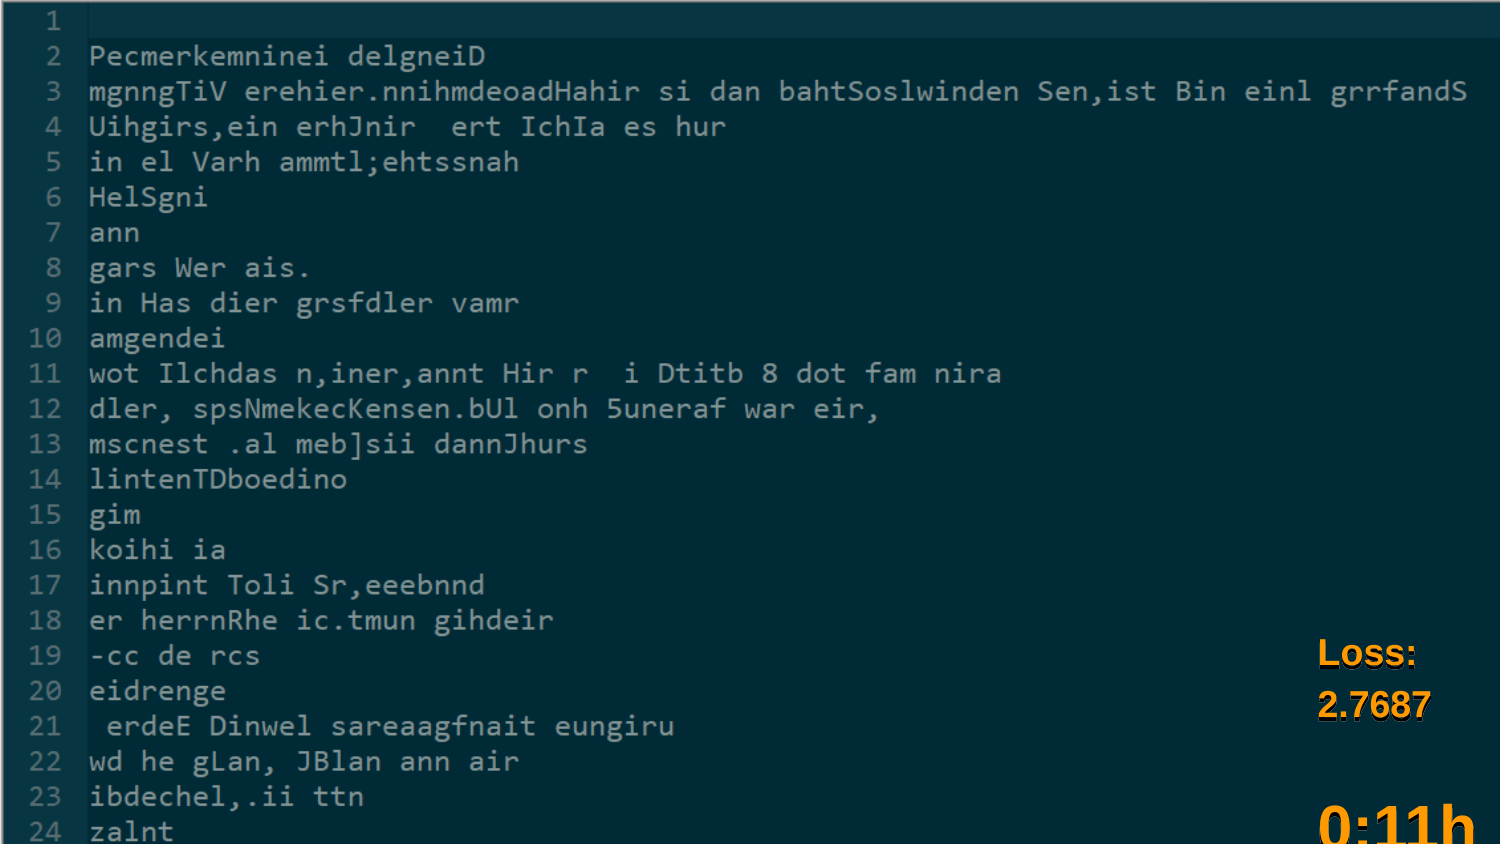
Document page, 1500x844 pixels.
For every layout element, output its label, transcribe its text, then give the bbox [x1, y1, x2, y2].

picture [332, 87, 346, 100]
picture [178, 616, 190, 629]
picture [211, 51, 243, 65]
picture [384, 122, 397, 136]
picture [453, 616, 466, 629]
picture [126, 228, 139, 241]
picture [141, 51, 157, 65]
picture [435, 721, 450, 742]
picture [143, 87, 156, 100]
picture [282, 580, 294, 594]
picture [161, 151, 173, 171]
picture [315, 87, 328, 100]
picture [540, 616, 552, 629]
picture [160, 298, 173, 312]
picture [1281, 87, 1294, 100]
picture [195, 193, 207, 206]
picture [142, 157, 156, 171]
picture [265, 767, 273, 776]
picture [298, 51, 311, 65]
picture [316, 51, 328, 65]
picture [350, 399, 363, 418]
picture [591, 80, 604, 100]
picture [211, 716, 226, 735]
picture [125, 680, 139, 700]
picture [333, 298, 345, 312]
picture [470, 721, 483, 735]
picture [194, 757, 209, 777]
picture [1177, 82, 1190, 100]
picture [160, 193, 174, 213]
picture [540, 369, 552, 382]
picture [660, 87, 673, 100]
picture [91, 117, 104, 136]
picture [504, 364, 518, 382]
picture [626, 87, 639, 100]
picture [194, 334, 208, 347]
picture [143, 827, 156, 841]
picture [143, 750, 156, 770]
picture [91, 187, 104, 206]
picture [160, 721, 173, 735]
picture [92, 157, 104, 171]
picture [849, 82, 863, 100]
picture [315, 575, 328, 594]
picture [281, 263, 294, 277]
picture [1419, 87, 1432, 100]
picture [677, 87, 690, 100]
picture [487, 609, 501, 629]
picture [333, 580, 346, 594]
picture [160, 757, 173, 770]
picture [522, 433, 535, 453]
picture [352, 433, 360, 459]
picture [574, 398, 587, 418]
picture [125, 364, 138, 382]
picture [418, 152, 431, 171]
picture [315, 752, 328, 770]
picture [574, 87, 587, 100]
picture [161, 364, 173, 382]
picture [729, 87, 742, 100]
picture [419, 721, 432, 735]
picture [435, 616, 450, 636]
picture [228, 362, 242, 382]
picture [367, 439, 380, 453]
picture [348, 292, 364, 312]
picture [401, 616, 415, 629]
picture [917, 87, 933, 100]
picture [401, 404, 414, 418]
picture [452, 80, 483, 100]
picture [212, 362, 225, 382]
picture [453, 369, 466, 382]
picture [591, 721, 604, 735]
picture [159, 822, 173, 841]
picture [1264, 87, 1276, 100]
picture [195, 616, 208, 629]
picture [332, 433, 346, 453]
picture [643, 122, 656, 136]
picture [522, 369, 535, 382]
picture [694, 369, 708, 382]
picture [246, 51, 259, 65]
picture [92, 298, 104, 312]
picture [711, 80, 725, 100]
picture [91, 46, 105, 65]
picture [539, 80, 552, 100]
picture [160, 51, 173, 65]
picture [126, 263, 139, 277]
picture [384, 580, 397, 594]
picture [488, 757, 501, 770]
picture [229, 651, 241, 665]
picture [177, 193, 190, 206]
picture [195, 404, 207, 418]
picture [436, 404, 449, 418]
picture [108, 475, 121, 488]
picture [144, 404, 156, 418]
picture [142, 792, 156, 806]
text_box Loss: 2.7687 [1302, 606, 1500, 735]
picture [419, 87, 432, 100]
picture [471, 298, 483, 312]
picture [332, 152, 345, 171]
picture [297, 298, 312, 318]
picture [142, 122, 157, 142]
picture [850, 404, 863, 418]
picture [142, 293, 156, 312]
picture [384, 157, 397, 171]
picture [470, 46, 485, 65]
picture [608, 87, 621, 100]
picture [214, 132, 221, 141]
picture [625, 122, 639, 136]
picture [144, 686, 156, 700]
picture [659, 364, 674, 382]
picture [298, 715, 311, 735]
picture [351, 151, 363, 171]
picture [0, 0, 1500, 844]
picture [384, 404, 397, 418]
picture [108, 651, 120, 665]
picture [160, 122, 173, 136]
picture [401, 51, 416, 72]
picture [159, 644, 173, 665]
picture [331, 475, 347, 488]
picture [194, 686, 209, 706]
picture [91, 827, 104, 841]
picture [90, 87, 123, 107]
picture [833, 404, 845, 418]
picture [315, 616, 327, 629]
picture [349, 45, 363, 65]
picture [109, 439, 121, 453]
picture [246, 757, 259, 770]
picture [539, 122, 551, 136]
picture [366, 369, 380, 382]
picture [470, 364, 483, 382]
picture [677, 364, 690, 382]
picture [229, 575, 243, 594]
picture [247, 369, 259, 382]
picture [506, 298, 518, 312]
picture [333, 721, 345, 735]
picture [177, 686, 190, 700]
picture [108, 580, 121, 594]
picture [298, 122, 311, 136]
picture [91, 263, 105, 283]
picture [246, 651, 259, 665]
picture [124, 510, 140, 523]
picture [143, 439, 156, 453]
picture [1453, 82, 1466, 100]
picture [797, 362, 811, 382]
picture [471, 757, 483, 770]
picture [435, 51, 449, 65]
picture [350, 369, 363, 382]
picture [763, 364, 777, 382]
picture [296, 439, 312, 453]
picture [264, 298, 277, 312]
picture [214, 752, 225, 770]
picture [1368, 87, 1380, 100]
picture [1093, 97, 1100, 106]
picture [160, 475, 173, 488]
picture [349, 611, 363, 629]
picture [369, 168, 376, 176]
picture [212, 616, 225, 629]
picture [436, 757, 449, 770]
picture [107, 369, 123, 382]
picture [366, 51, 380, 65]
picture [402, 122, 415, 136]
picture [264, 433, 276, 453]
picture [142, 469, 156, 488]
picture [436, 580, 449, 594]
picture [367, 404, 380, 418]
picture [504, 616, 518, 629]
picture [213, 651, 225, 664]
picture [315, 404, 328, 418]
picture [901, 80, 914, 100]
picture [213, 263, 225, 277]
picture [246, 87, 259, 100]
picture [350, 721, 363, 735]
picture [644, 721, 656, 735]
picture [177, 439, 190, 453]
picture [660, 722, 673, 735]
picture [401, 151, 415, 171]
picture [281, 157, 330, 171]
picture [815, 80, 828, 100]
picture [126, 545, 138, 559]
picture [332, 369, 345, 382]
picture [230, 298, 242, 312]
picture [332, 116, 346, 136]
picture [1074, 87, 1087, 100]
picture [1383, 80, 1398, 100]
picture [556, 82, 570, 100]
picture [453, 580, 466, 594]
picture [453, 298, 466, 312]
picture [176, 258, 208, 277]
picture [1350, 87, 1363, 100]
picture [1039, 82, 1052, 100]
picture [125, 404, 139, 418]
picture [866, 362, 881, 382]
picture [280, 721, 294, 735]
picture [402, 439, 414, 453]
picture [453, 122, 466, 136]
picture [316, 122, 328, 136]
picture [91, 398, 104, 418]
picture [402, 757, 414, 770]
picture [195, 122, 207, 136]
picture [453, 157, 466, 171]
picture [246, 721, 259, 735]
picture [263, 616, 277, 629]
picture [1435, 80, 1449, 100]
picture [126, 475, 139, 488]
picture [988, 369, 1001, 382]
picture [953, 87, 966, 100]
picture [245, 475, 277, 488]
picture [160, 87, 174, 107]
picture [419, 298, 432, 312]
picture [505, 721, 518, 735]
picture [178, 122, 190, 136]
picture [298, 616, 311, 629]
picture [160, 686, 173, 700]
picture [814, 369, 830, 382]
picture [506, 757, 518, 770]
picture [91, 686, 104, 700]
picture [504, 87, 519, 100]
picture [1298, 80, 1311, 100]
picture [125, 651, 137, 665]
picture [678, 404, 690, 418]
picture [1142, 82, 1156, 100]
picture [470, 609, 483, 629]
picture [108, 510, 121, 523]
picture [385, 45, 397, 65]
picture [211, 82, 226, 100]
picture [815, 404, 828, 418]
picture [677, 116, 690, 136]
picture [332, 404, 344, 418]
picture [315, 787, 328, 806]
picture [419, 369, 432, 382]
picture [108, 157, 121, 171]
picture [538, 404, 554, 418]
picture [108, 51, 121, 65]
picture [231, 802, 238, 811]
picture [419, 574, 432, 594]
picture [419, 757, 432, 770]
picture [522, 87, 535, 100]
picture [557, 439, 570, 453]
picture [352, 591, 359, 599]
picture [245, 580, 261, 594]
picture [142, 334, 156, 347]
picture [316, 298, 329, 312]
picture [385, 292, 397, 312]
picture [143, 609, 156, 629]
picture [487, 399, 501, 418]
picture [126, 721, 139, 735]
picture [970, 80, 983, 100]
picture [195, 545, 207, 559]
picture [1126, 87, 1139, 100]
picture [91, 539, 105, 559]
picture [609, 399, 621, 418]
picture [488, 721, 501, 735]
picture [212, 404, 225, 424]
picture [109, 263, 121, 277]
picture [453, 439, 466, 453]
picture [401, 580, 415, 594]
picture [575, 117, 587, 136]
picture [384, 87, 397, 100]
picture [212, 785, 225, 806]
picture [108, 786, 121, 806]
picture [229, 610, 242, 629]
picture [91, 792, 104, 806]
picture [126, 580, 139, 594]
picture [384, 616, 397, 629]
picture [470, 439, 483, 453]
picture [212, 334, 225, 347]
picture [177, 786, 190, 806]
picture [229, 404, 242, 418]
picture [90, 439, 106, 453]
picture [729, 362, 742, 382]
picture [574, 439, 587, 453]
picture [108, 193, 121, 206]
picture [332, 787, 345, 806]
picture [160, 439, 173, 453]
picture [229, 468, 242, 488]
picture [264, 263, 276, 277]
picture [177, 475, 190, 488]
picture [91, 468, 104, 488]
picture [435, 433, 449, 453]
picture [247, 263, 259, 277]
picture [126, 186, 139, 206]
picture [936, 369, 949, 382]
picture [608, 721, 623, 742]
picture [91, 510, 105, 530]
picture [1108, 87, 1121, 100]
picture [109, 827, 121, 841]
text_box 0:11h [1302, 735, 1500, 844]
picture [264, 122, 277, 136]
picture [436, 157, 449, 171]
picture [246, 298, 259, 312]
picture [160, 545, 173, 559]
picture [90, 757, 105, 770]
picture [246, 399, 259, 418]
picture [230, 157, 242, 171]
picture [298, 369, 311, 382]
picture [108, 122, 121, 136]
picture [246, 151, 259, 171]
picture [350, 87, 363, 100]
picture [453, 51, 466, 65]
picture [194, 469, 226, 488]
picture [194, 434, 207, 453]
picture [626, 404, 639, 418]
text_box 0:11h [1328, 812, 1341, 843]
picture [211, 686, 225, 700]
picture [487, 117, 500, 136]
picture [452, 715, 467, 735]
picture [281, 51, 294, 65]
picture [125, 439, 137, 453]
picture [194, 792, 208, 806]
picture [246, 439, 259, 453]
picture [350, 757, 363, 770]
picture [385, 369, 397, 382]
picture [711, 398, 726, 418]
picture [298, 475, 311, 488]
picture [315, 439, 328, 453]
picture [626, 369, 639, 382]
picture [660, 404, 673, 418]
picture [246, 609, 259, 629]
picture [280, 87, 294, 100]
picture [178, 51, 190, 65]
picture [298, 80, 311, 100]
picture [229, 122, 242, 136]
picture [109, 686, 121, 700]
picture [194, 369, 206, 382]
picture [488, 157, 501, 171]
text_box 0:11h [1452, 822, 1465, 844]
picture [109, 398, 121, 418]
picture [436, 80, 449, 100]
picture [177, 327, 190, 347]
picture [162, 415, 169, 423]
picture [539, 439, 552, 453]
picture [643, 404, 656, 418]
picture [366, 292, 380, 312]
picture [832, 82, 845, 100]
picture [522, 716, 535, 735]
picture [1332, 87, 1347, 107]
picture [262, 404, 294, 418]
picture [505, 434, 517, 453]
picture [108, 721, 121, 735]
picture [384, 721, 397, 735]
picture [1056, 87, 1070, 100]
picture [557, 116, 570, 136]
picture [592, 122, 604, 136]
picture [177, 362, 190, 382]
picture [160, 616, 173, 629]
picture [107, 545, 123, 559]
picture [160, 792, 172, 806]
picture [368, 721, 380, 735]
picture [470, 157, 483, 171]
picture [142, 715, 156, 735]
picture [401, 721, 414, 735]
picture [195, 45, 207, 65]
picture [556, 721, 570, 735]
picture [264, 87, 277, 100]
picture [332, 750, 345, 770]
picture [885, 87, 897, 100]
picture [108, 750, 121, 770]
picture [401, 298, 415, 312]
picture [401, 87, 415, 100]
picture [695, 404, 708, 418]
picture [936, 87, 949, 100]
picture [350, 792, 363, 806]
picture [109, 616, 121, 629]
picture [212, 545, 225, 559]
picture [107, 334, 140, 354]
picture [470, 574, 483, 594]
picture [91, 228, 104, 241]
picture [177, 580, 190, 594]
picture [832, 364, 845, 382]
picture [522, 616, 535, 629]
picture [885, 369, 897, 382]
picture [350, 117, 361, 136]
picture [108, 298, 121, 312]
picture [781, 404, 794, 418]
picture [745, 404, 761, 418]
picture [575, 369, 587, 382]
picture [195, 87, 208, 100]
picture [866, 87, 881, 100]
picture [953, 369, 966, 382]
picture [798, 87, 811, 100]
picture [298, 398, 311, 418]
picture [987, 87, 1001, 100]
picture [315, 475, 328, 488]
picture [869, 415, 876, 423]
picture [418, 404, 432, 418]
picture [194, 152, 209, 171]
picture [280, 468, 294, 488]
picture [694, 122, 708, 136]
picture [126, 116, 139, 136]
picture [125, 51, 137, 65]
picture [125, 786, 139, 806]
picture [281, 792, 294, 806]
picture [488, 439, 501, 453]
picture [194, 575, 207, 594]
picture [366, 580, 380, 594]
picture [126, 821, 138, 841]
picture [1402, 87, 1414, 100]
picture [419, 51, 432, 65]
picture [246, 122, 259, 136]
picture [211, 292, 225, 312]
picture [143, 539, 156, 559]
picture [471, 122, 484, 136]
picture [212, 157, 225, 171]
picture [367, 122, 380, 136]
picture [523, 117, 535, 136]
picture [229, 757, 242, 770]
picture [264, 574, 276, 594]
picture [385, 439, 397, 453]
picture [764, 404, 777, 418]
picture [505, 398, 518, 418]
picture [487, 87, 501, 100]
picture [160, 580, 173, 594]
picture [1005, 87, 1018, 100]
picture [143, 263, 156, 277]
picture [470, 398, 484, 418]
picture [262, 722, 278, 735]
picture [436, 369, 449, 382]
picture [90, 369, 105, 382]
picture [177, 651, 190, 665]
picture [142, 187, 156, 206]
picture [574, 722, 587, 735]
picture [126, 87, 139, 100]
picture [365, 616, 381, 629]
picture [746, 87, 759, 100]
picture [1246, 87, 1259, 100]
picture [781, 80, 794, 100]
picture [178, 716, 189, 735]
picture [229, 721, 242, 735]
picture [713, 122, 725, 136]
picture [404, 379, 411, 388]
picture [264, 51, 276, 65]
picture [505, 151, 518, 171]
picture [91, 334, 104, 347]
picture [108, 228, 121, 241]
picture [160, 334, 173, 347]
picture [1195, 87, 1208, 100]
picture [711, 364, 725, 382]
picture [264, 369, 276, 382]
picture [900, 369, 916, 382]
picture [177, 298, 190, 312]
picture [298, 752, 310, 770]
picture [1212, 87, 1225, 100]
picture [317, 379, 324, 388]
picture [143, 580, 156, 601]
picture [264, 792, 276, 806]
picture [91, 616, 104, 629]
picture [557, 404, 570, 418]
picture [92, 580, 104, 594]
picture [971, 369, 984, 382]
picture [486, 298, 502, 312]
picture [367, 757, 380, 770]
picture [177, 82, 191, 100]
picture [626, 721, 638, 735]
